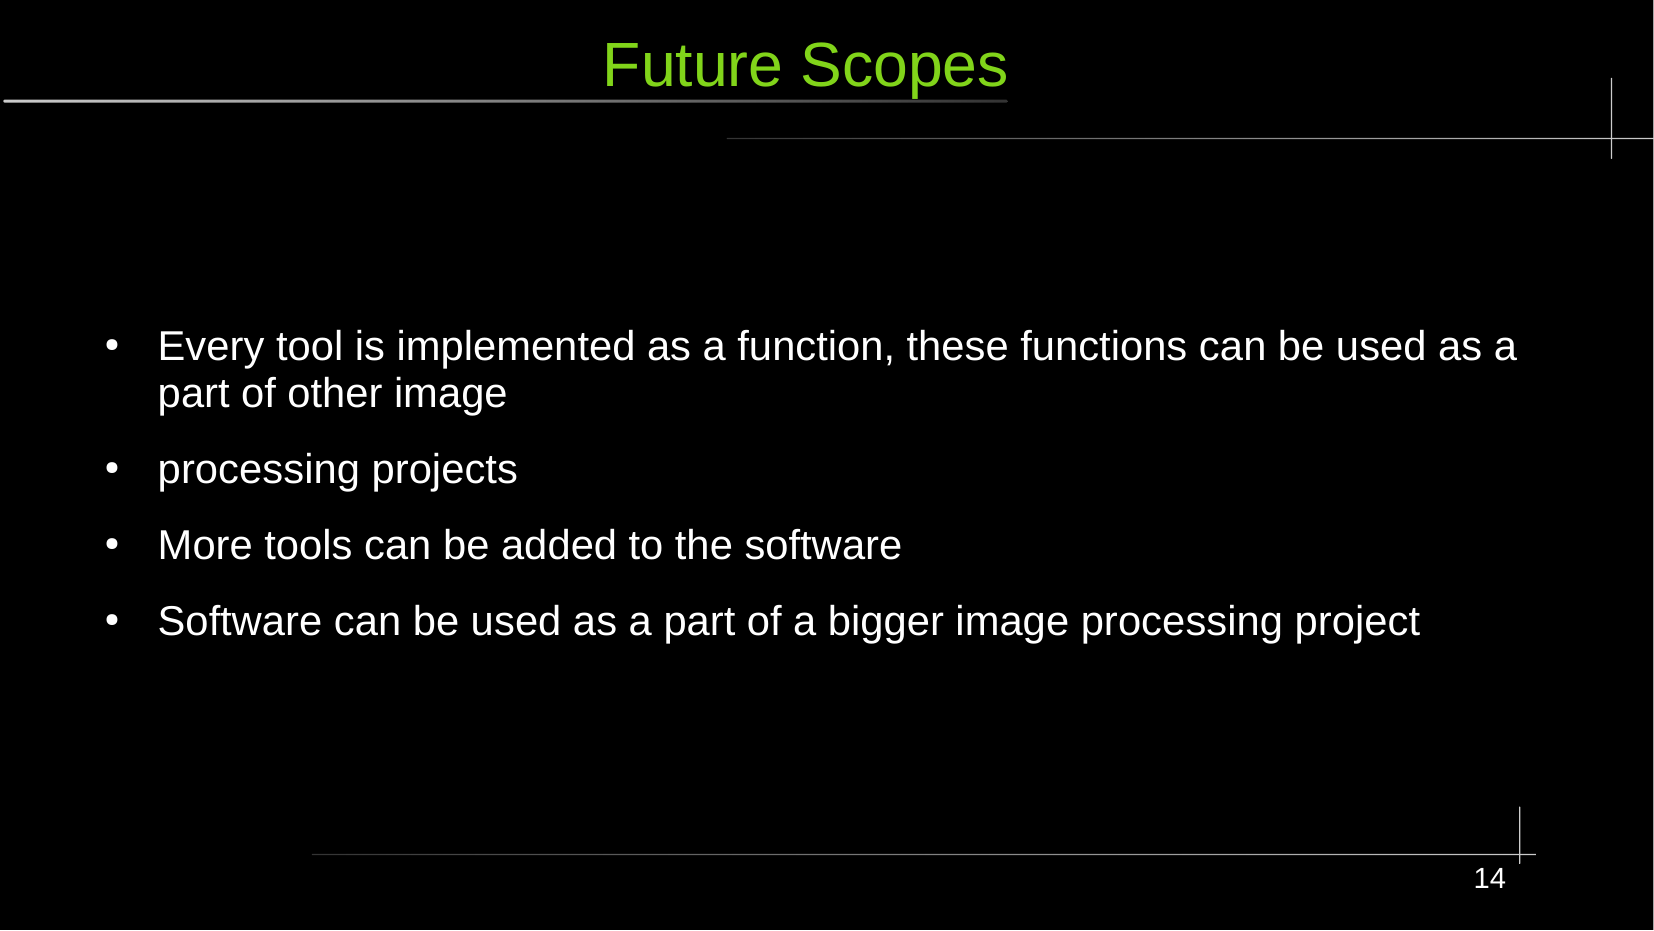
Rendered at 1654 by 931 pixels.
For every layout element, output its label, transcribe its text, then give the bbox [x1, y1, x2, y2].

title Future Scopes [23, 11, 1589, 119]
list Every tool is implemented as a function, these functions can be used as a part of other image processing projects More tools can be added to the software Software can be used as a part of a bigger image processing project [86, 323, 1576, 863]
